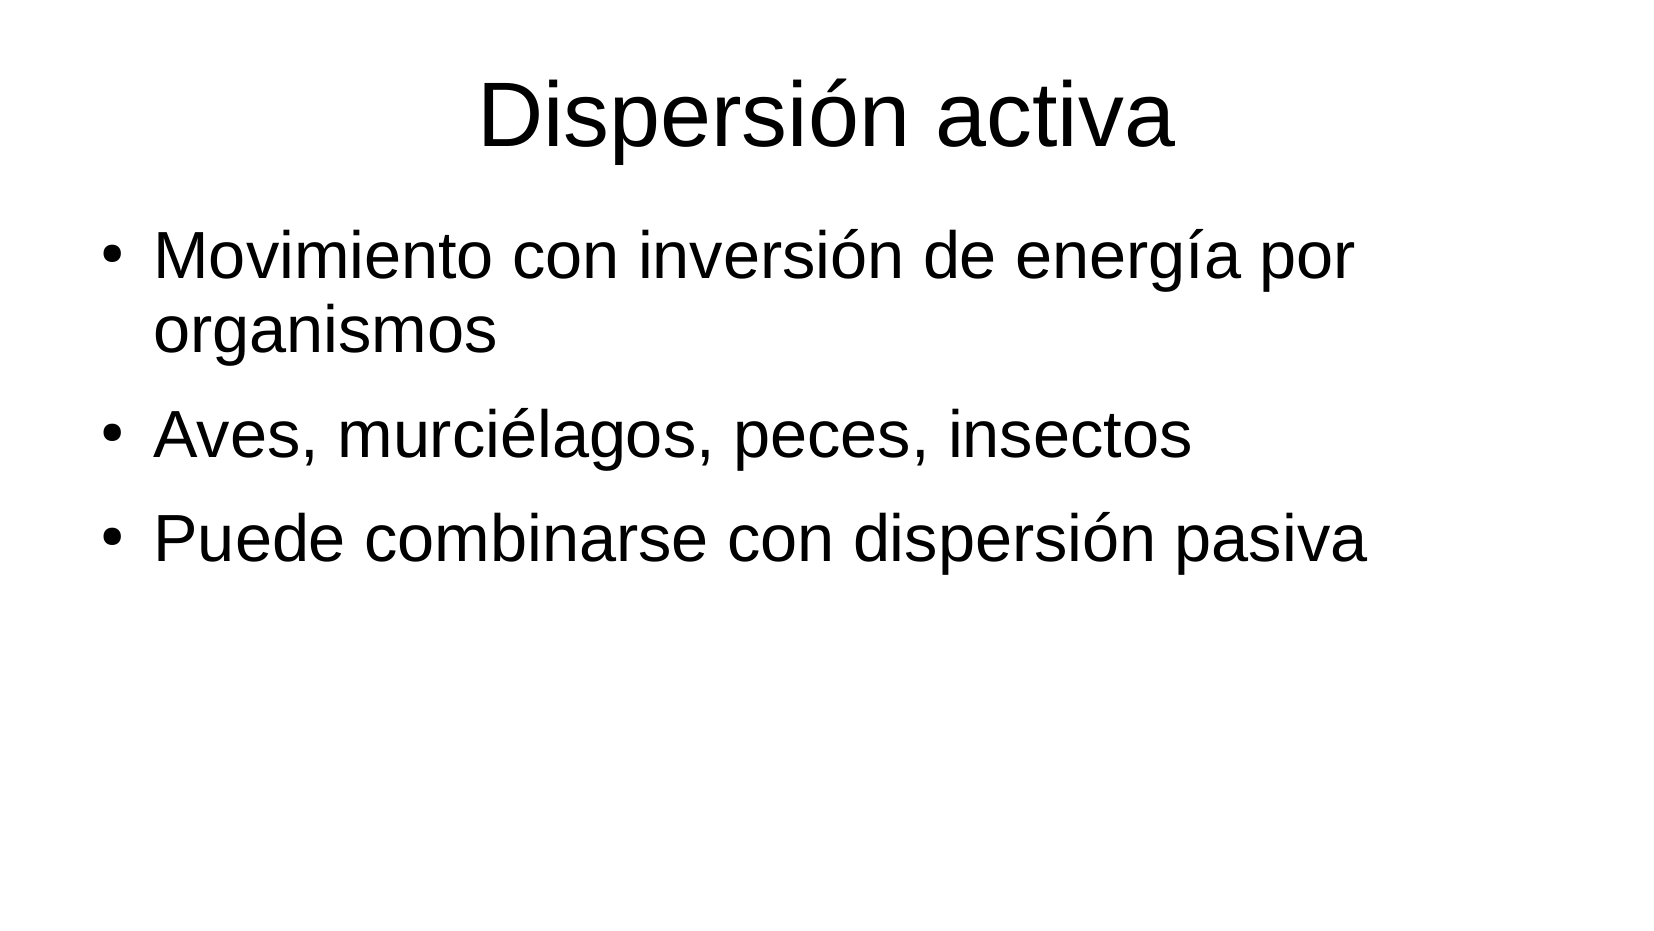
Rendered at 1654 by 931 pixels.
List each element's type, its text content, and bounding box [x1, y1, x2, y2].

list Movimiento con inversión de energía por organismos Aves, murciélagos, peces, insectos Puede combinarse con dispersión pasiva [82, 217, 1571, 758]
title Dispersión activa [82, 37, 1571, 193]
